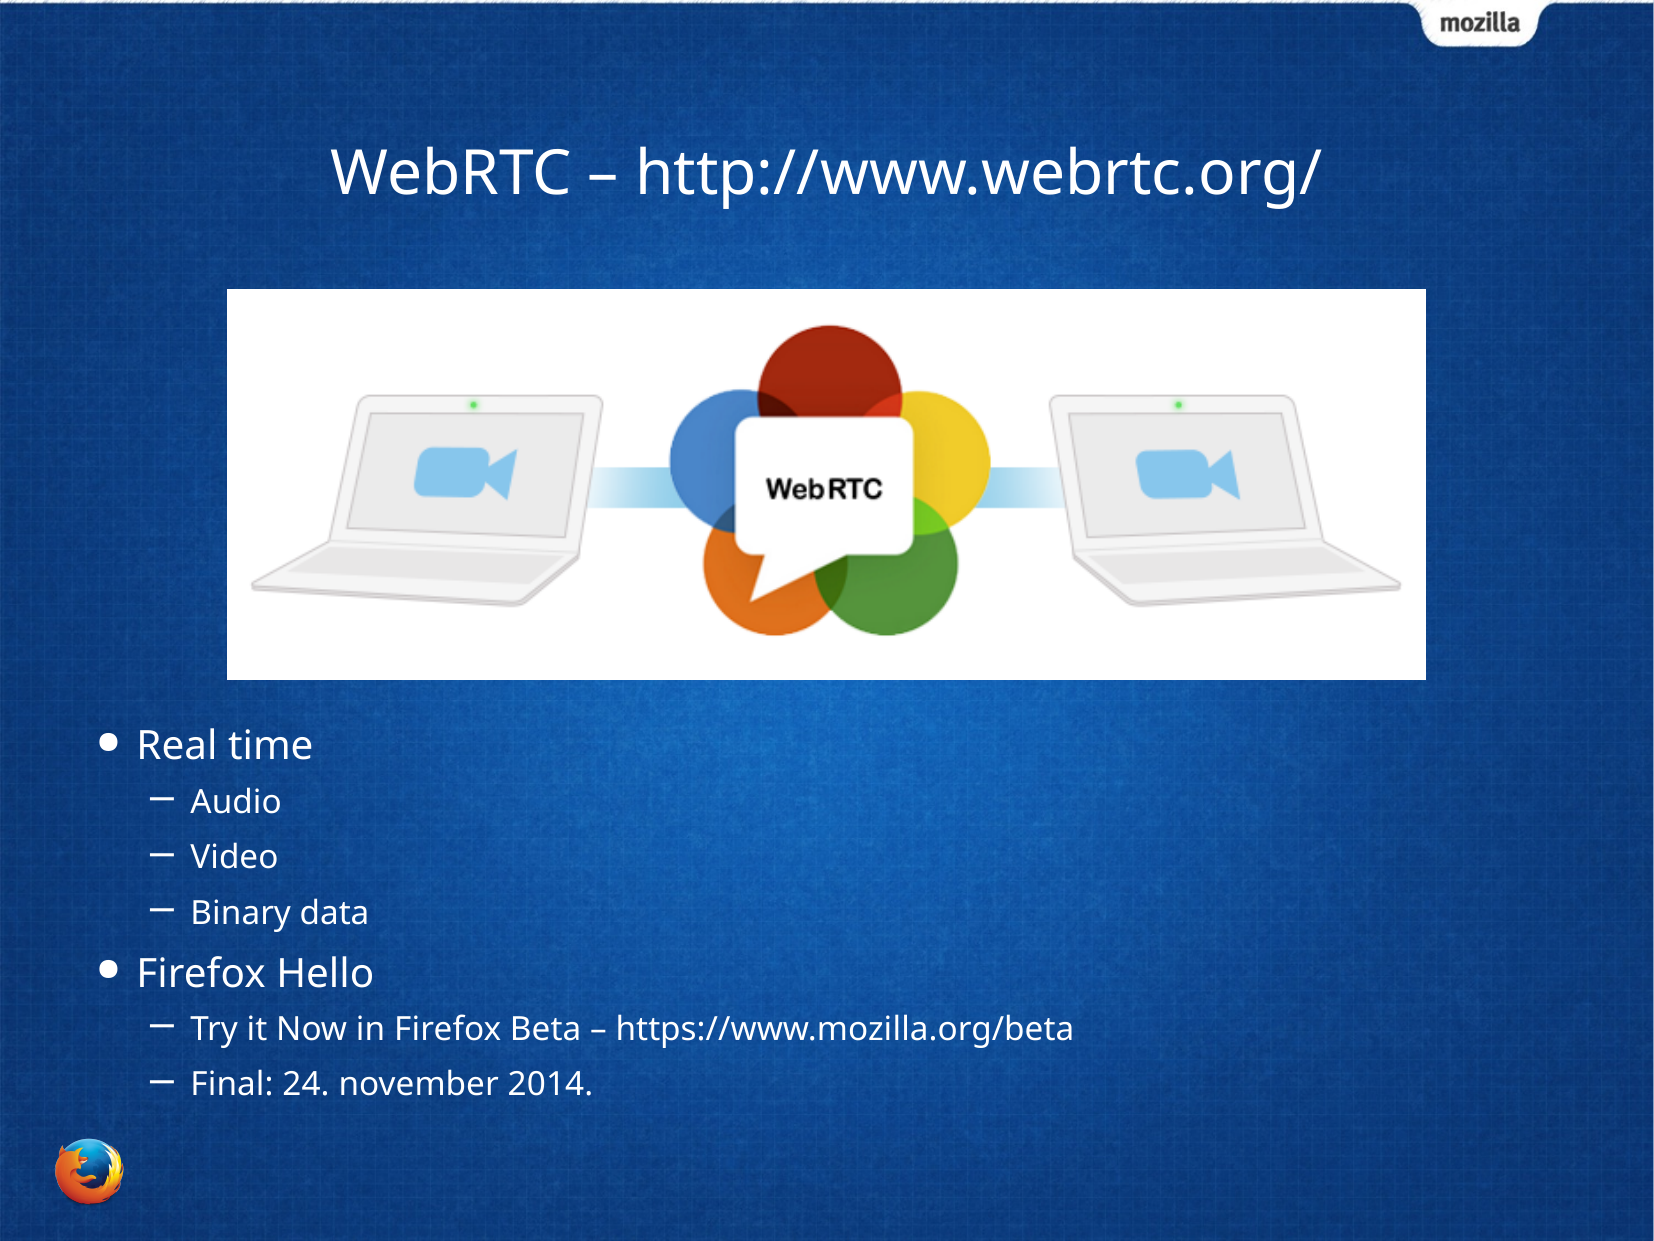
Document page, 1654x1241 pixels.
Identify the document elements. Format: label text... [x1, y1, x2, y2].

list Real time Audio Video Binary data Firefox Hello Try it Now in Firefox Beta – https://www.mozilla.org/beta Final: 24. november 2014. [82, 716, 1571, 1108]
title WebRTC – http://www.webrtc.org/ [82, 49, 1571, 257]
picture [0, 0, 1654, 1241]
